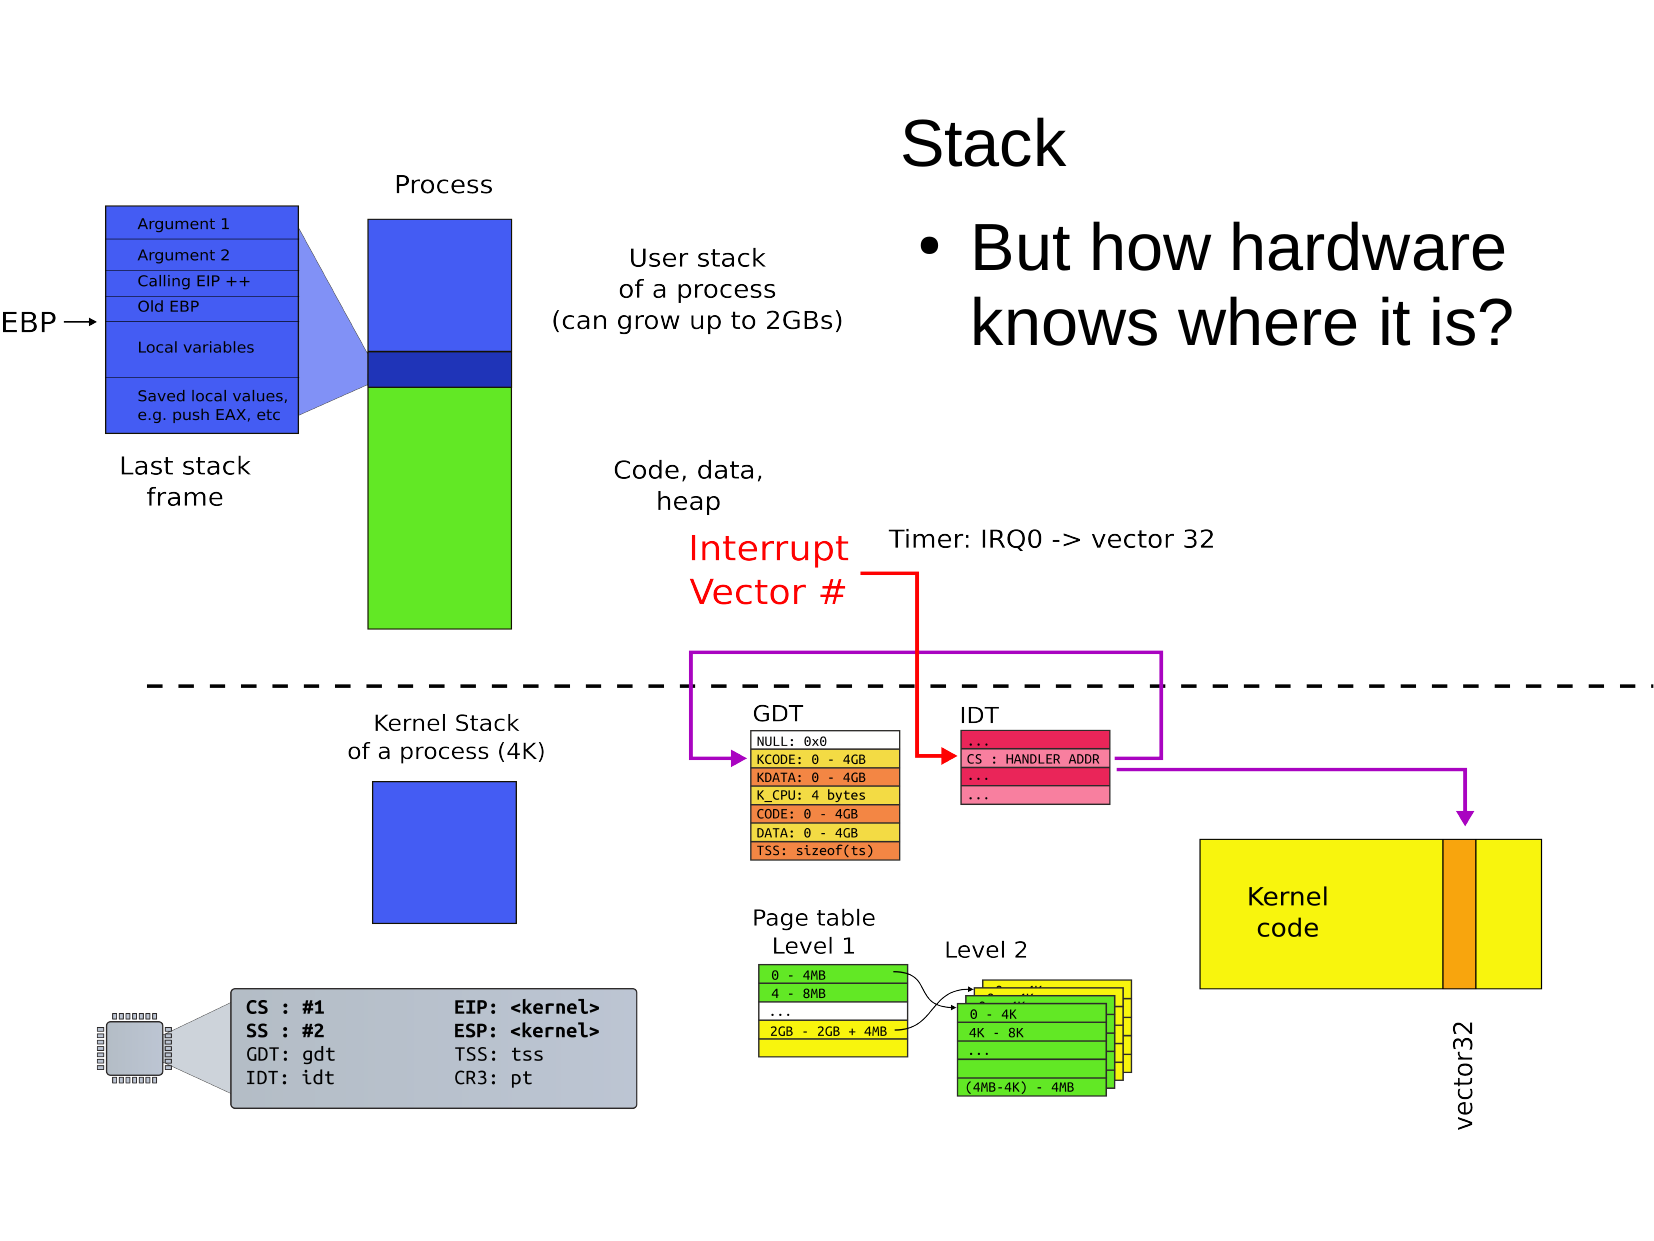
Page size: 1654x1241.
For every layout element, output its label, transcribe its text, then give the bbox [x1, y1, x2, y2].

list Stack But how hardware knows where it is? [900, 105, 1576, 175]
picture [3, 175, 1654, 1130]
